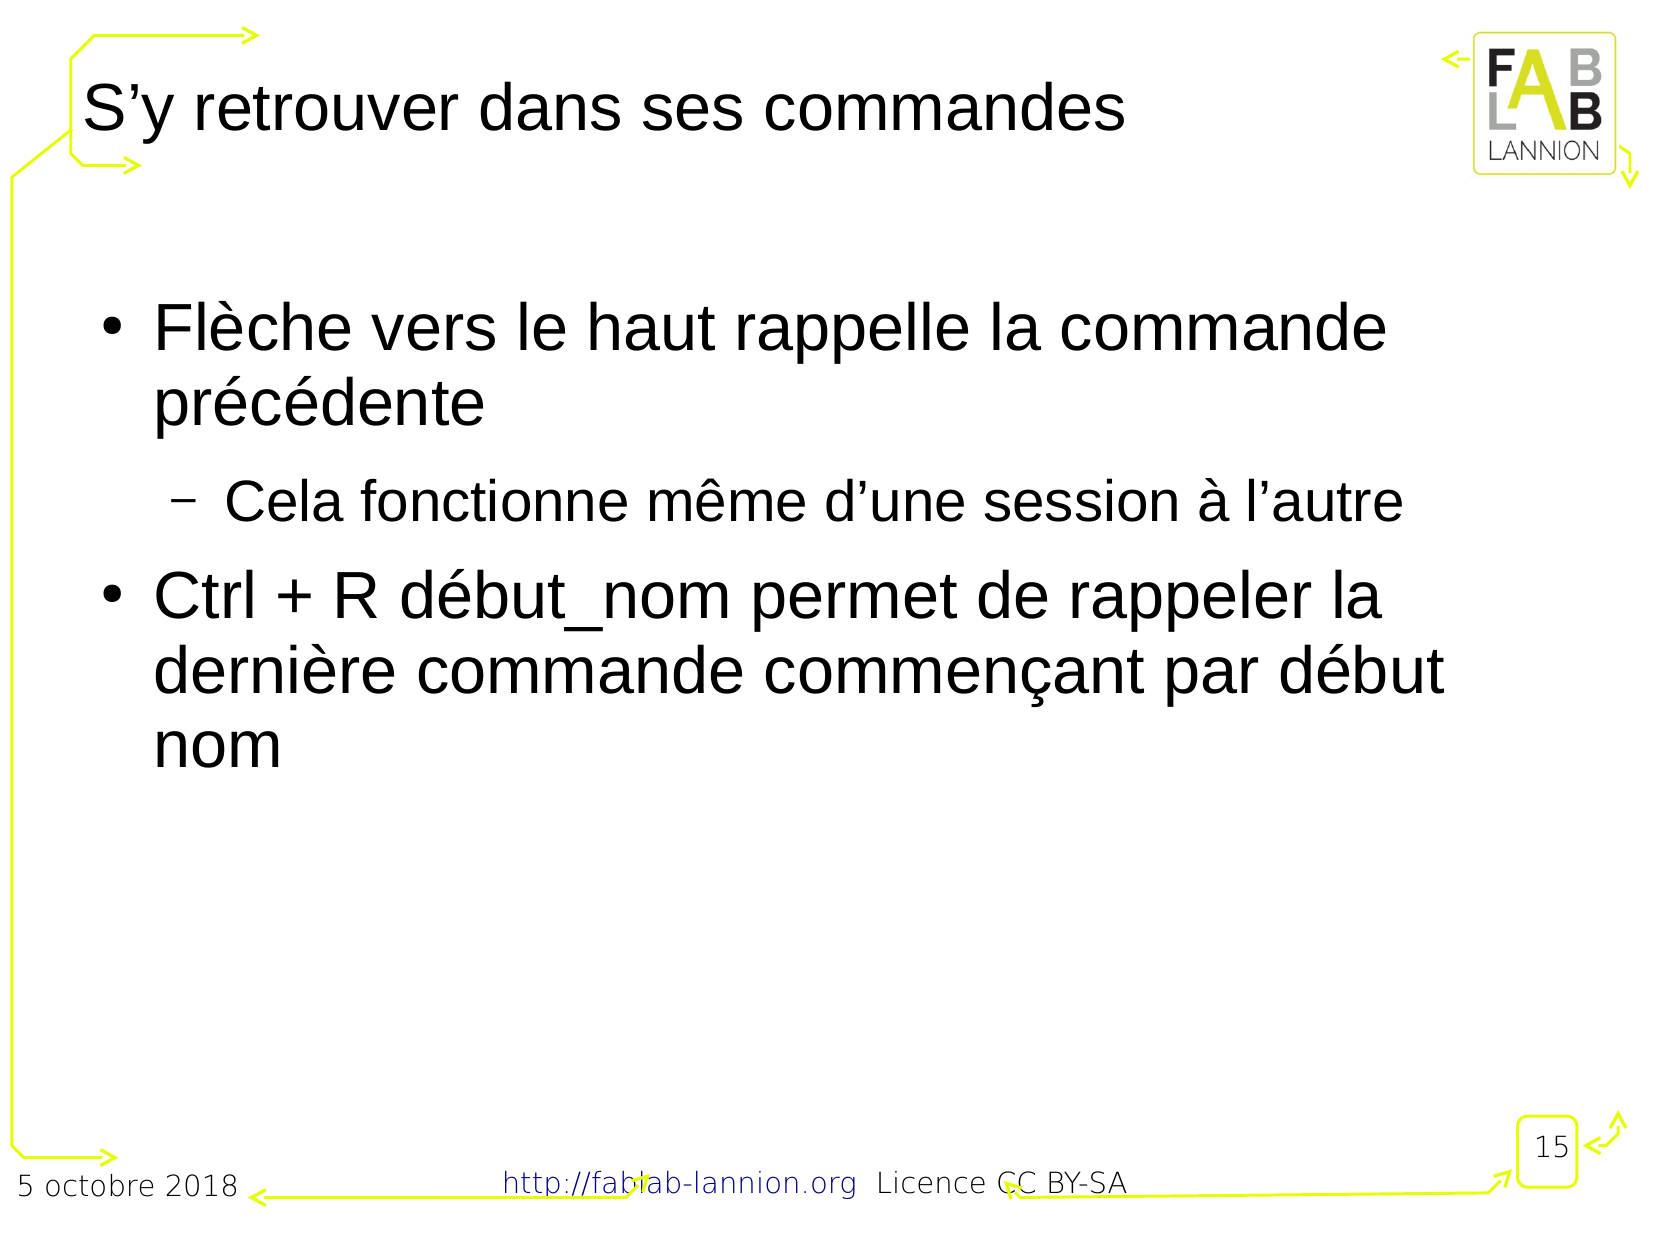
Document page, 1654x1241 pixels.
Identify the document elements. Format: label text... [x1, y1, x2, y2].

title S’y retrouver dans ses commandes [82, 49, 1441, 166]
picture [1470, 29, 1619, 178]
list Flèche vers le haut rappelle la commande précédente Cela fonctionne même d’une session à l’autre Ctrl + R début_nom permet de rappeler la dernière commande commençant par début nom [82, 290, 1571, 1010]
